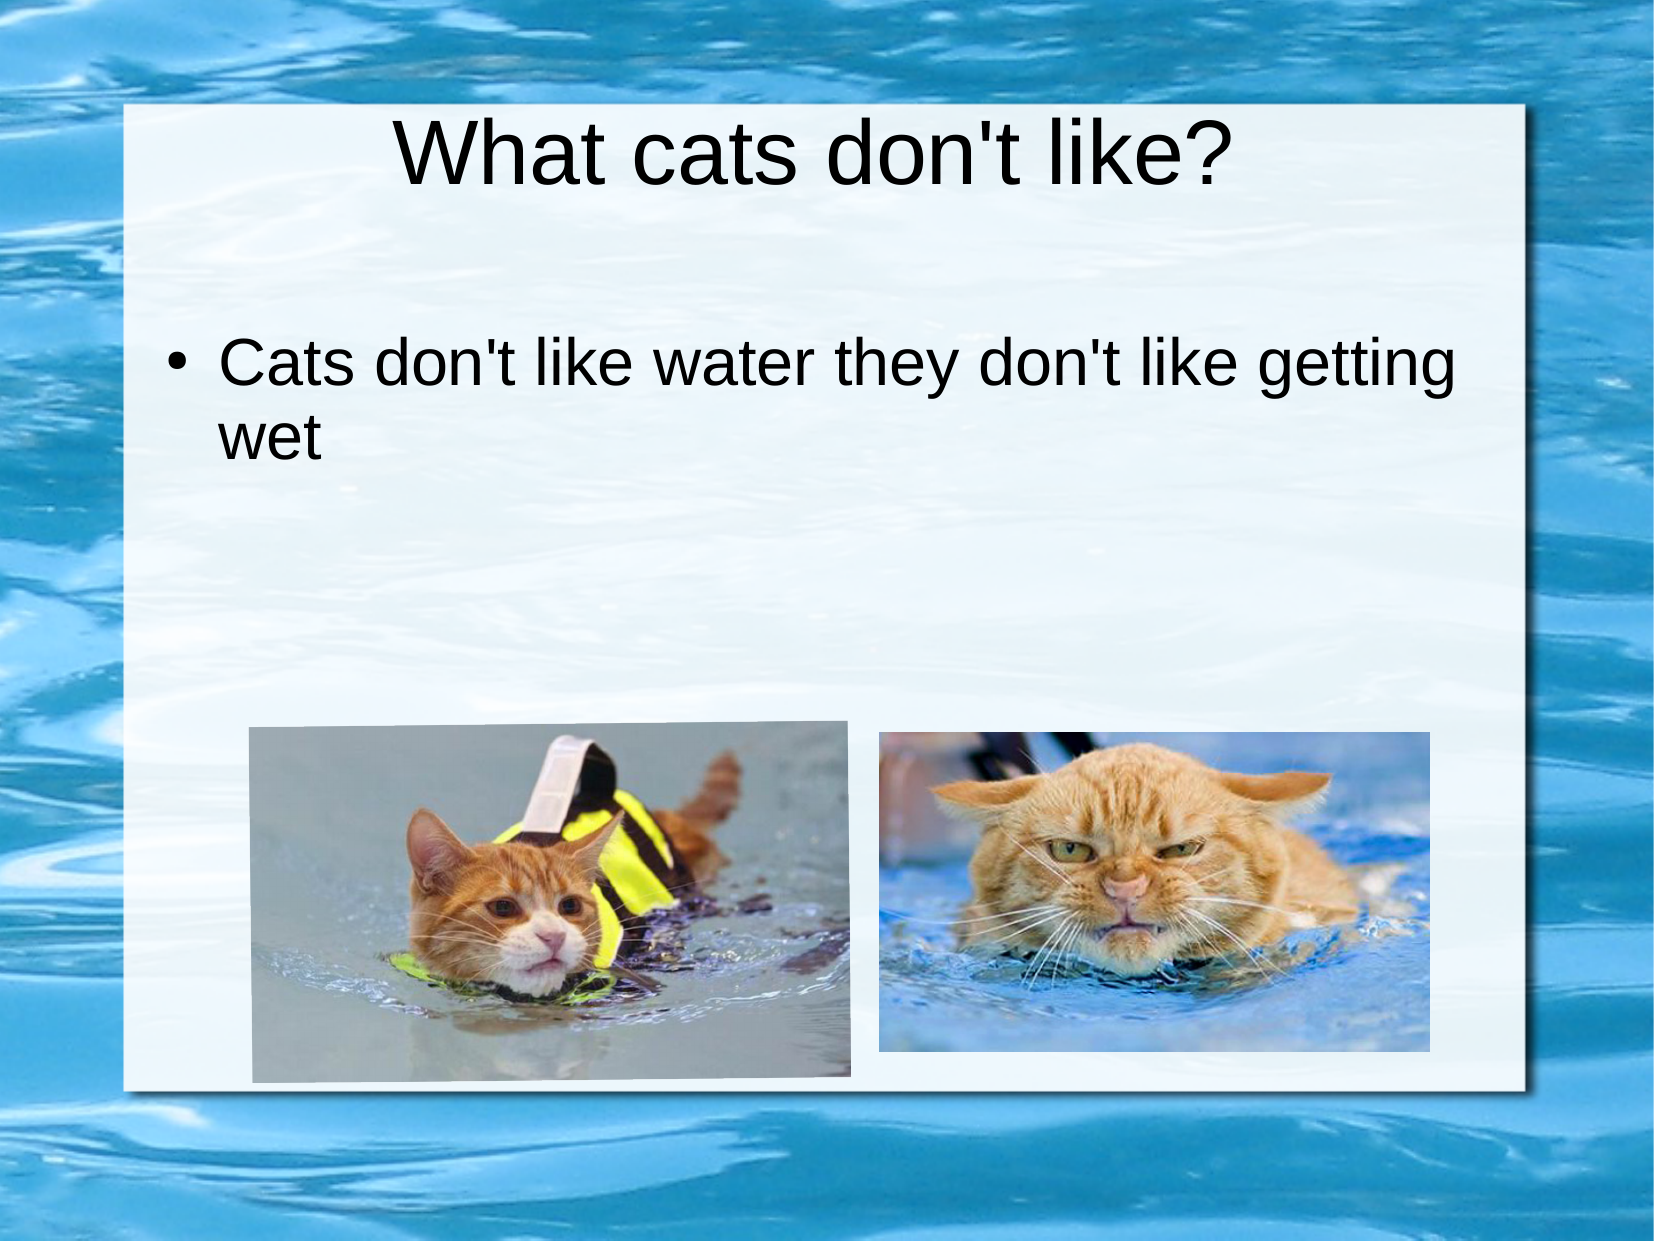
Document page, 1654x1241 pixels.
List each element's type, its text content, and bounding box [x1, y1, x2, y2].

list Cats don't like water they don't like getting wet [147, 324, 1506, 1063]
title What cats don't like? [82, 49, 1571, 257]
picture [0, 0, 1654, 1241]
